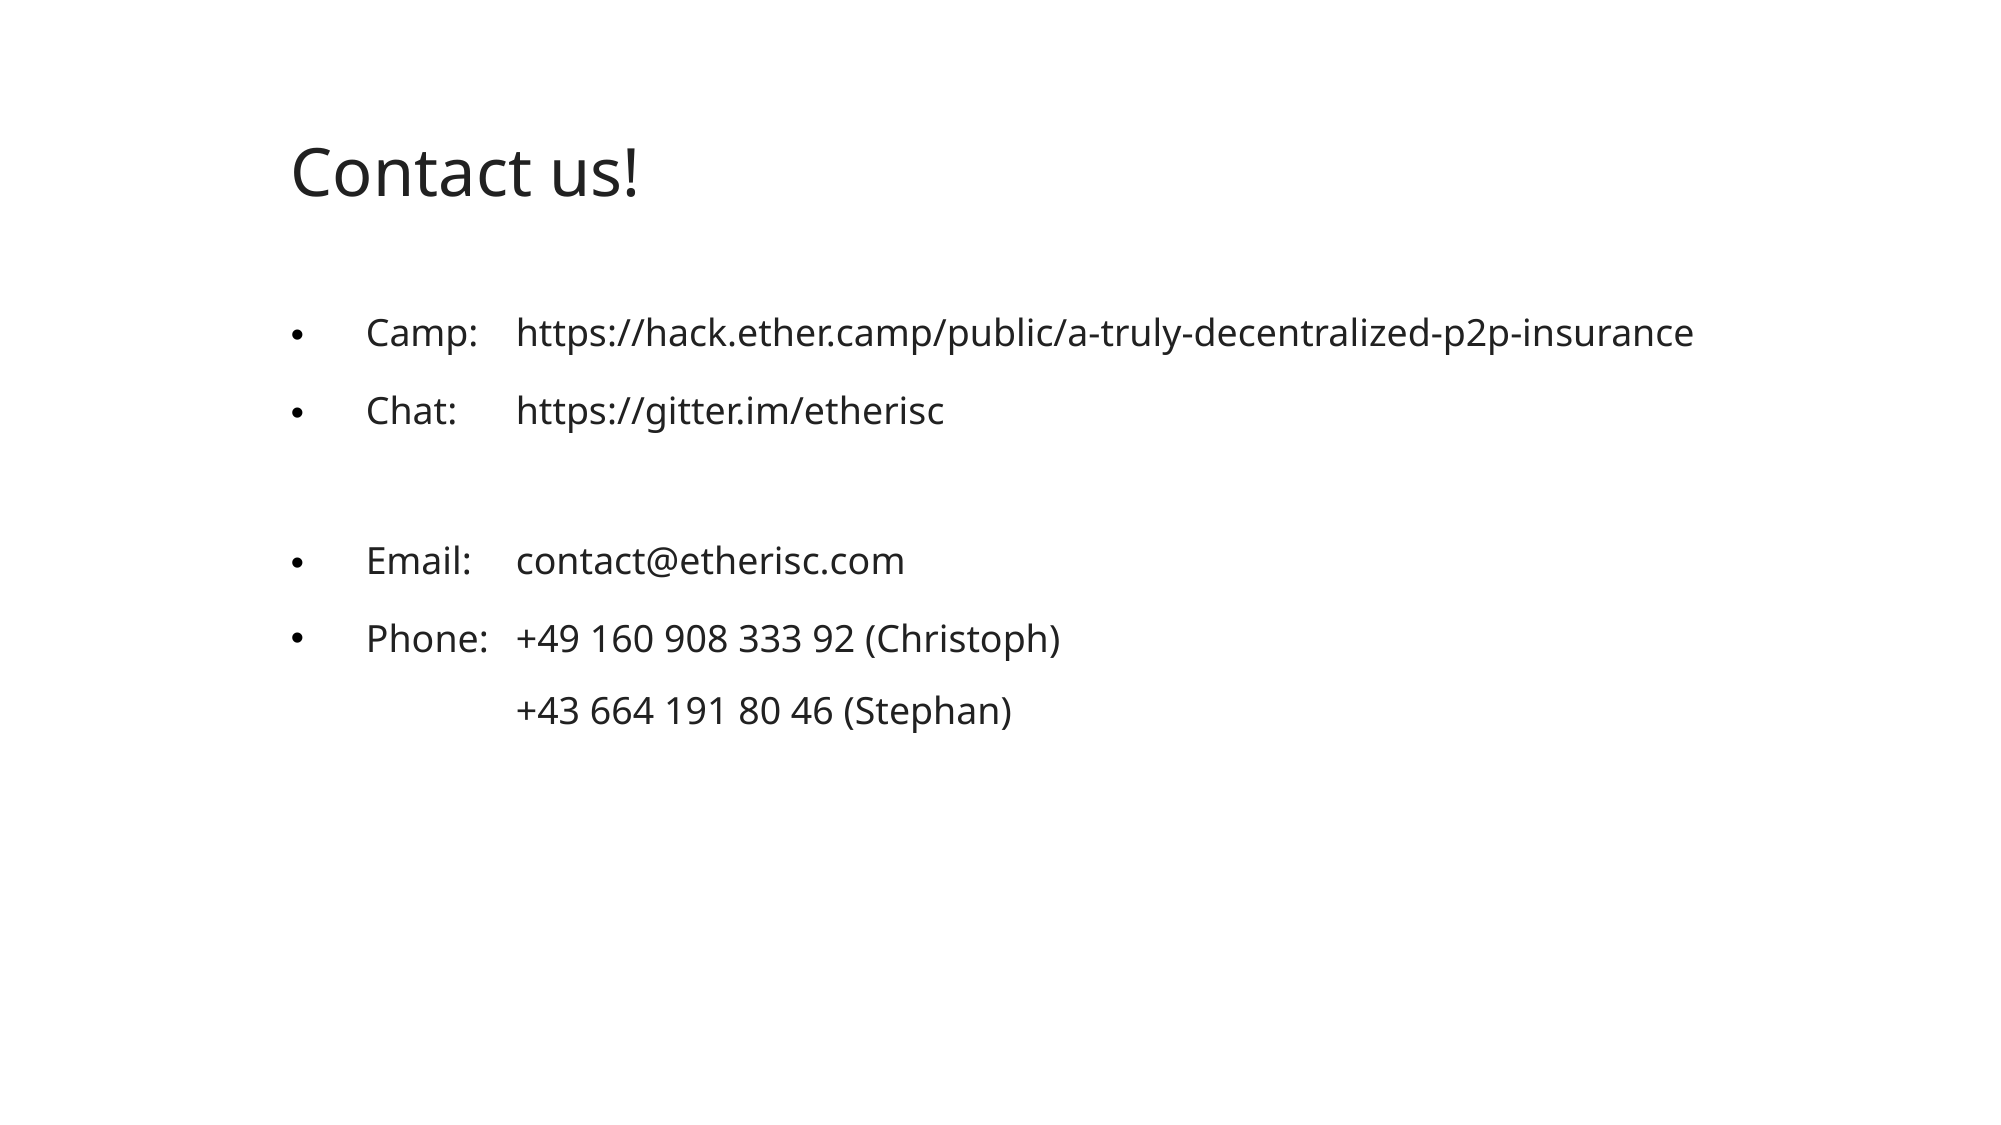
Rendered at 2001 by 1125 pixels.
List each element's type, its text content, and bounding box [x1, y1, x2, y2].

text_box Contact us! Camp: https://hack.ether.camp/public/a-truly-decentralized-p2p-insurance Chat: https://gitter.im/etherisc Email: contact@etherisc.com Phone: +49 160 908 333 92 (Christoph) +43 664 191 80 46 (Stephan) [275, 122, 1891, 767]
